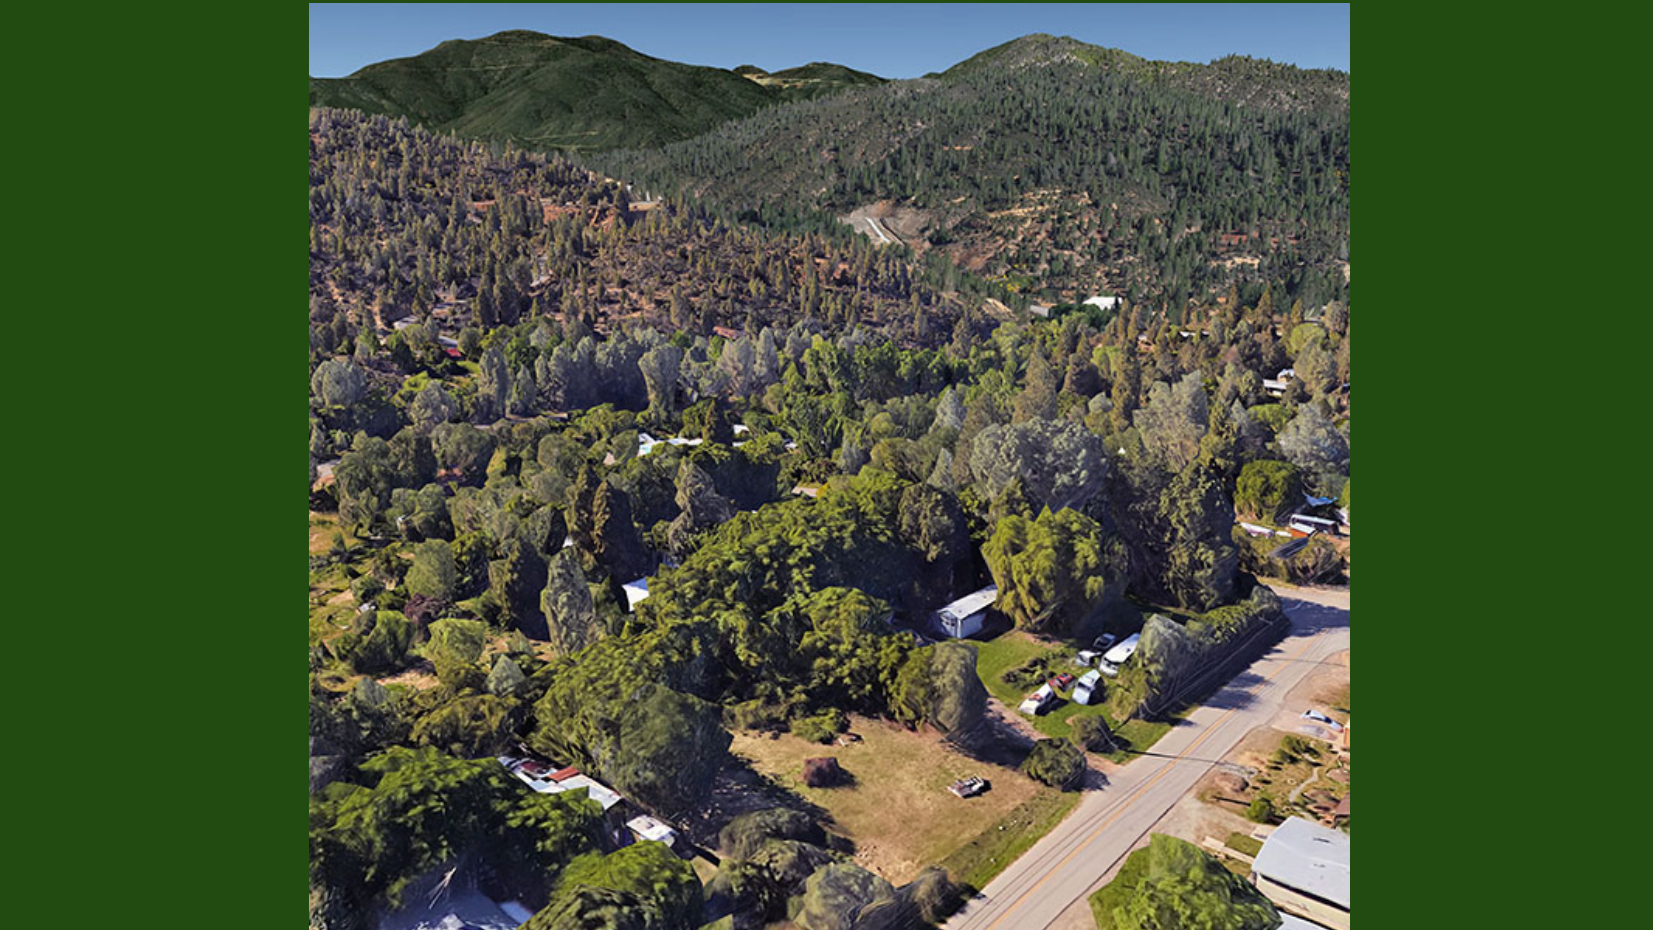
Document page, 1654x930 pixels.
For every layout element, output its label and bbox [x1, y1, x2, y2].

picture [309, 3, 1350, 930]
